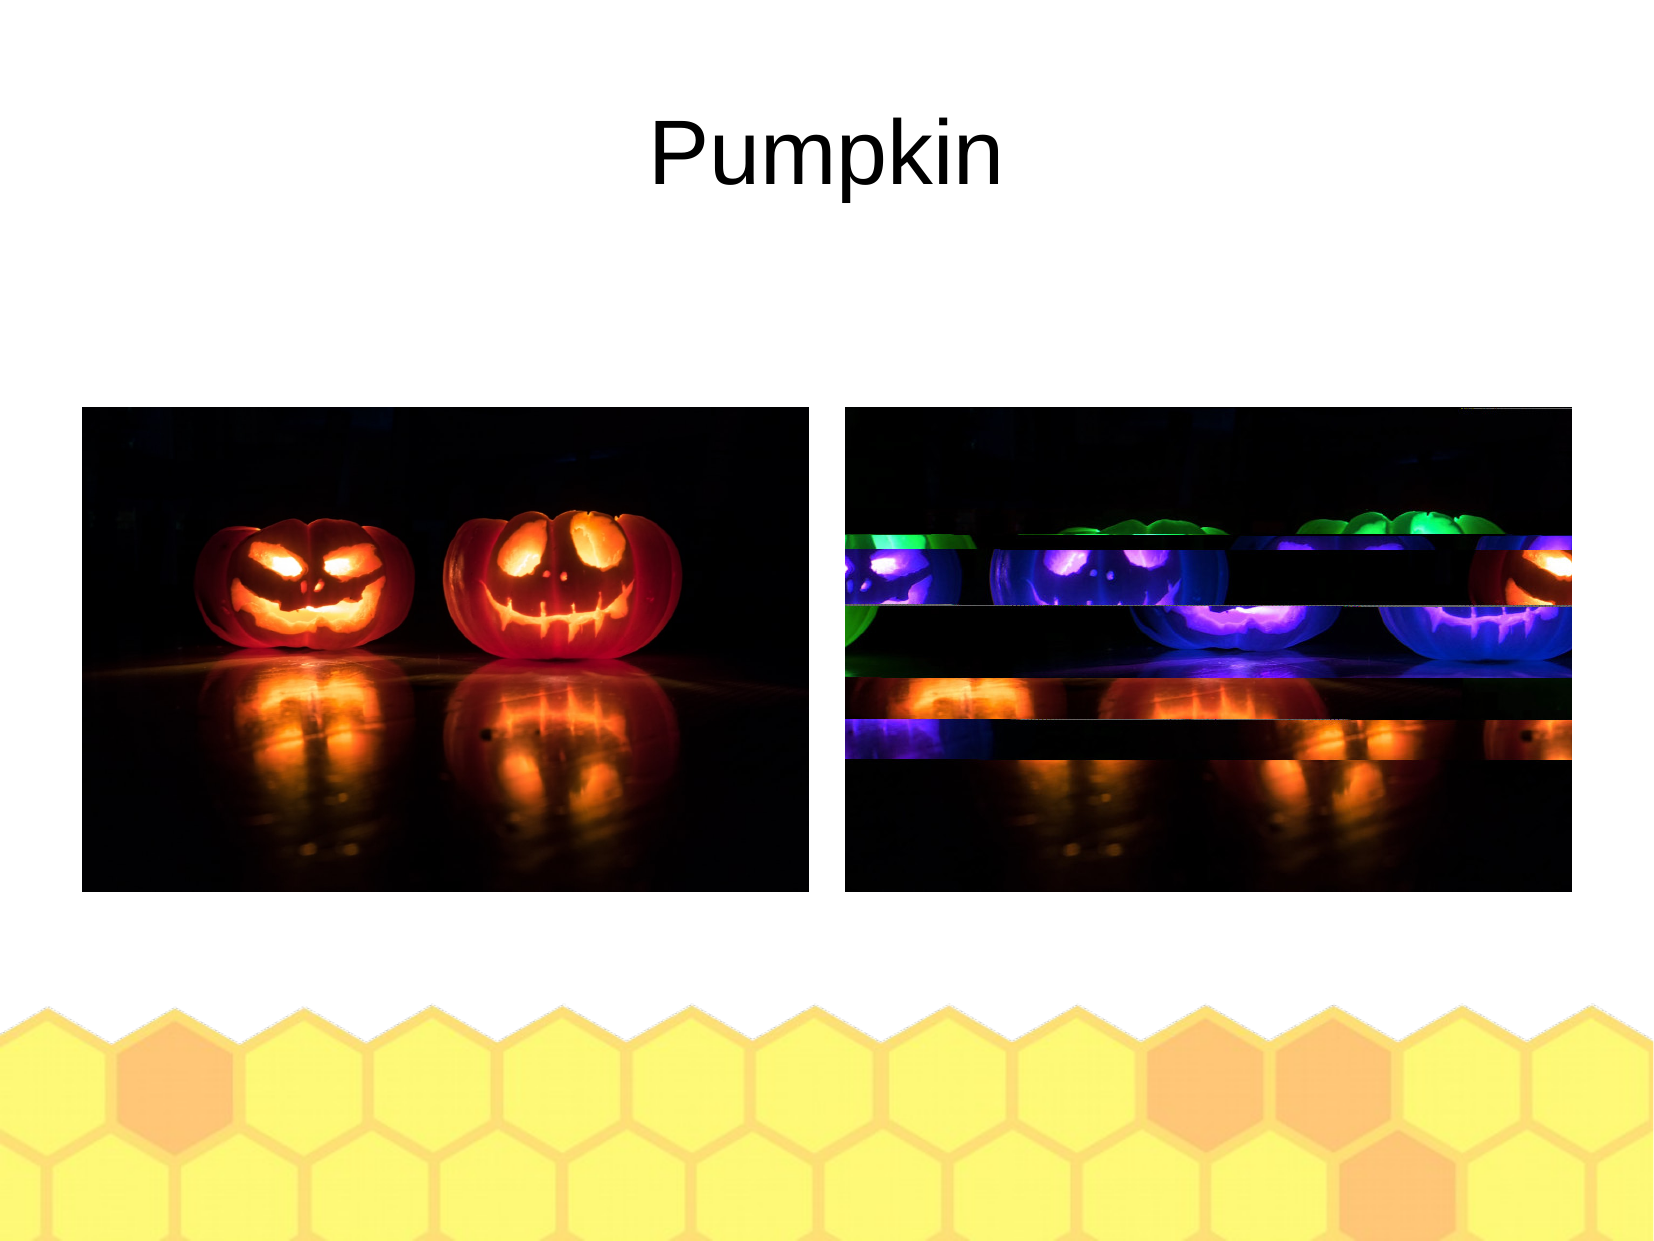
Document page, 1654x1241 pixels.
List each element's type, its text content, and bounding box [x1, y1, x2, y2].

picture [845, 407, 1572, 892]
picture [0, 1001, 1654, 1241]
picture [82, 407, 809, 892]
title Pumpkin [82, 49, 1571, 257]
